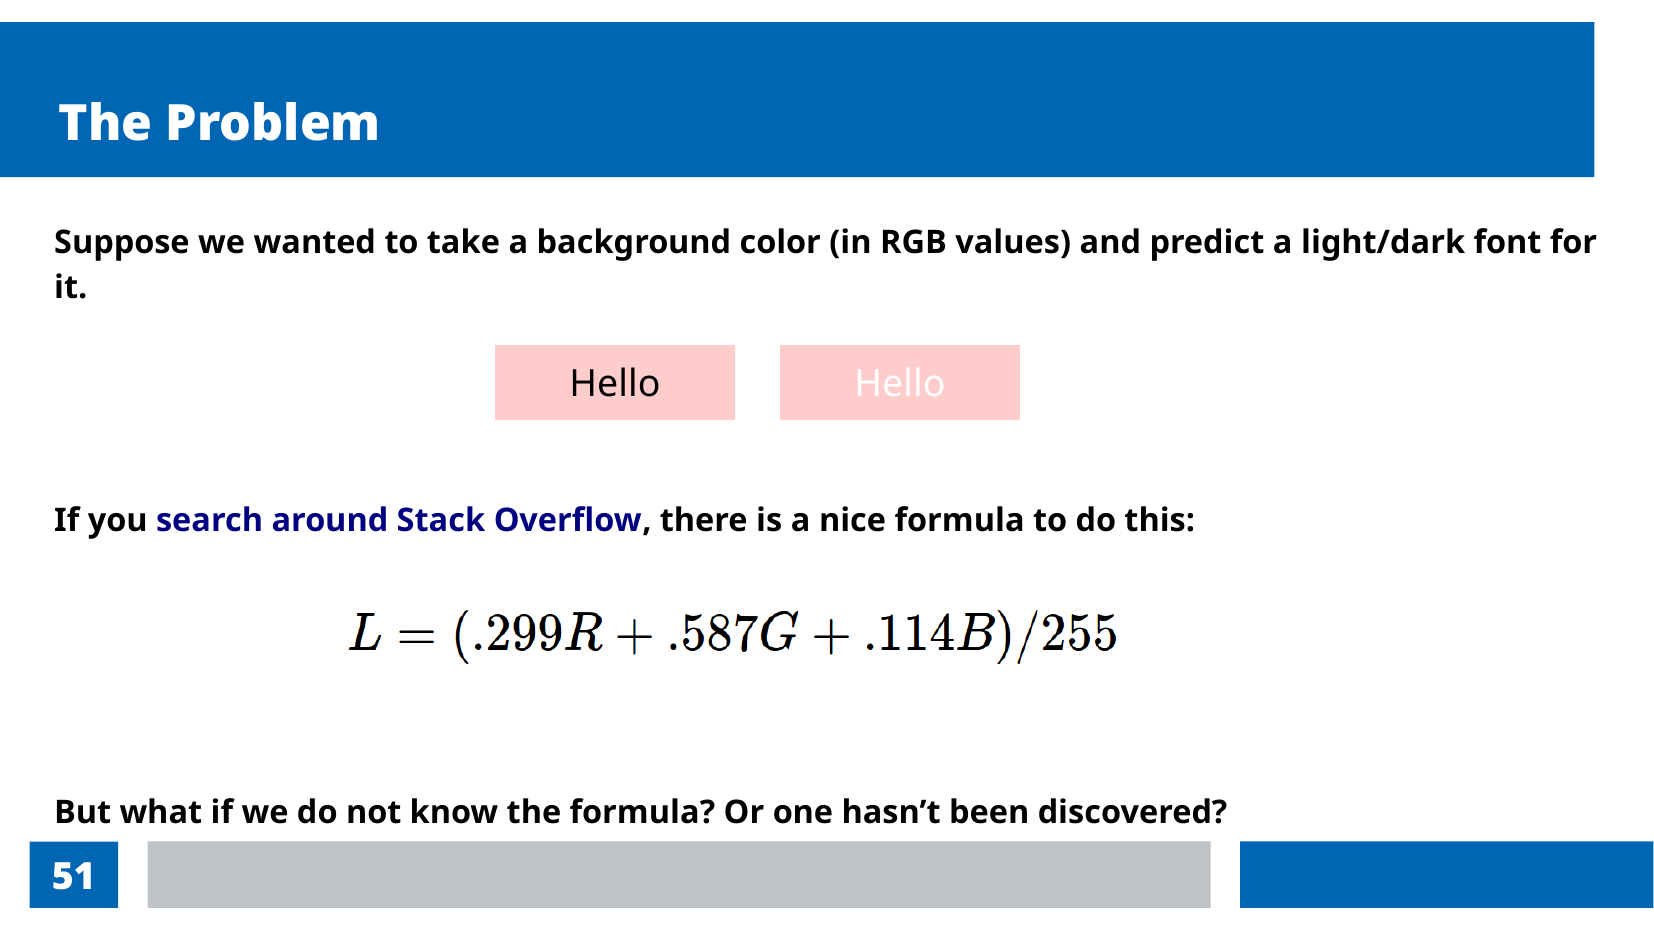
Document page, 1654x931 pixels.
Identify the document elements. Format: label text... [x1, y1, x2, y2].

text_box Hello [495, 345, 736, 421]
title The Problem [59, 44, 1595, 156]
picture [345, 599, 1124, 676]
list Suppose we wanted to take a background color (in RGB values) and predict a light/dark font for it. If you search around Stack Overflow, there is a nice formula to do this: But what if we do not know the formula? Or one hasn’t been discovered? [54, 219, 1606, 841]
text_box Hello [780, 345, 1021, 421]
